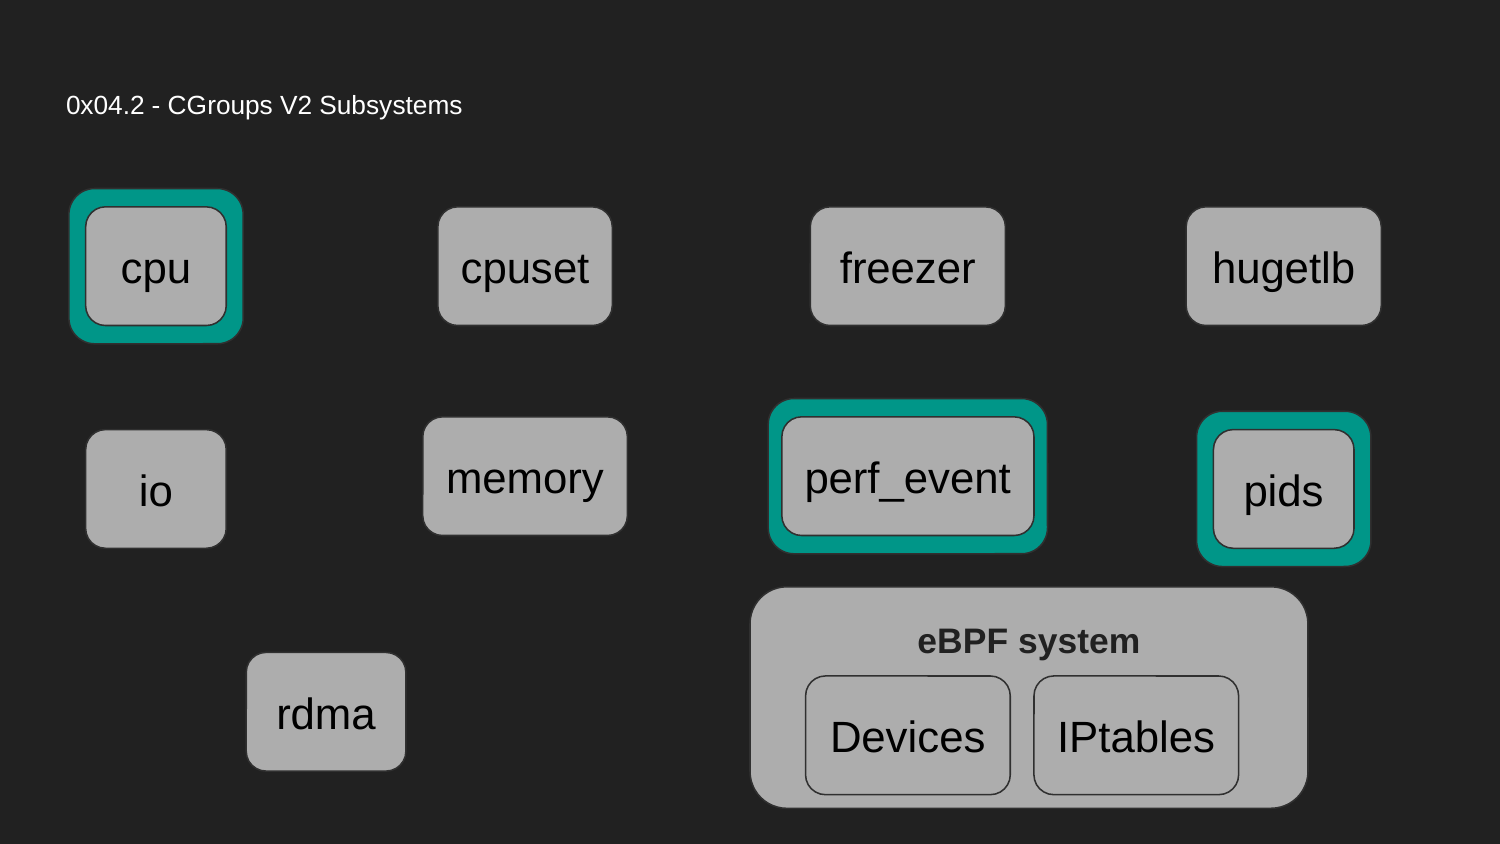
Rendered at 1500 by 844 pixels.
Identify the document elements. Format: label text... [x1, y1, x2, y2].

text_box cpuset [437, 206, 613, 326]
text_box Devices [805, 675, 1011, 795]
text_box IPtables [1033, 675, 1239, 795]
title 0x04.2 - CGroups V2 Subsystems [51, 72, 1449, 167]
text_box hugetlb [1186, 206, 1382, 326]
text_box memory [422, 416, 628, 536]
text_box eBPF system [889, 602, 1169, 676]
text_box perf_event [781, 416, 1034, 536]
text_box [68, 188, 244, 344]
text_box [768, 398, 1048, 554]
text_box [1196, 411, 1371, 567]
text_box [750, 586, 1309, 809]
text_box cpu [85, 206, 227, 326]
text_box io [85, 429, 227, 549]
text_box freezer [810, 206, 1006, 326]
text_box rdma [246, 652, 406, 772]
text_box pids [1213, 429, 1355, 549]
